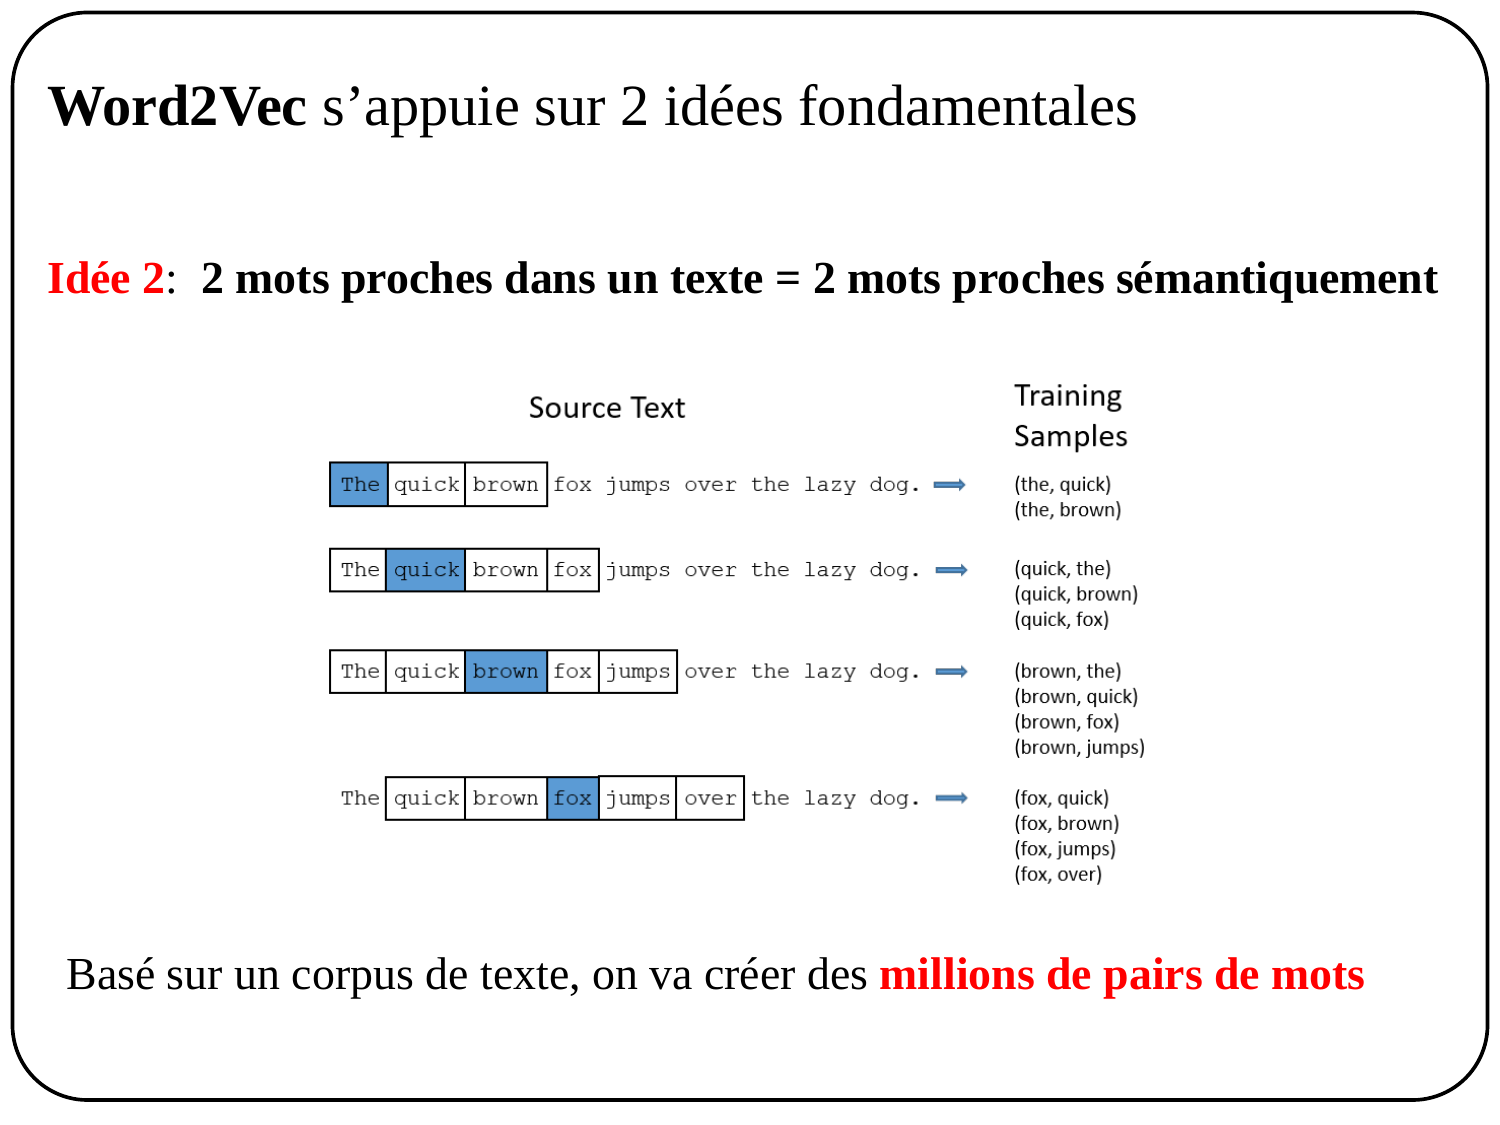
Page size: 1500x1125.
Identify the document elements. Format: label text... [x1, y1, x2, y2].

text_box Word2Vec s’appuie sur 2 idées fondamentales Idée 2: 2 mots proches dans un texte = 2 mots proches sémantiquement [32, 59, 1487, 310]
picture [326, 363, 1225, 900]
text_box Basé sur un corpus de texte, on va créer des millions de pairs de mots [52, 936, 1382, 1006]
